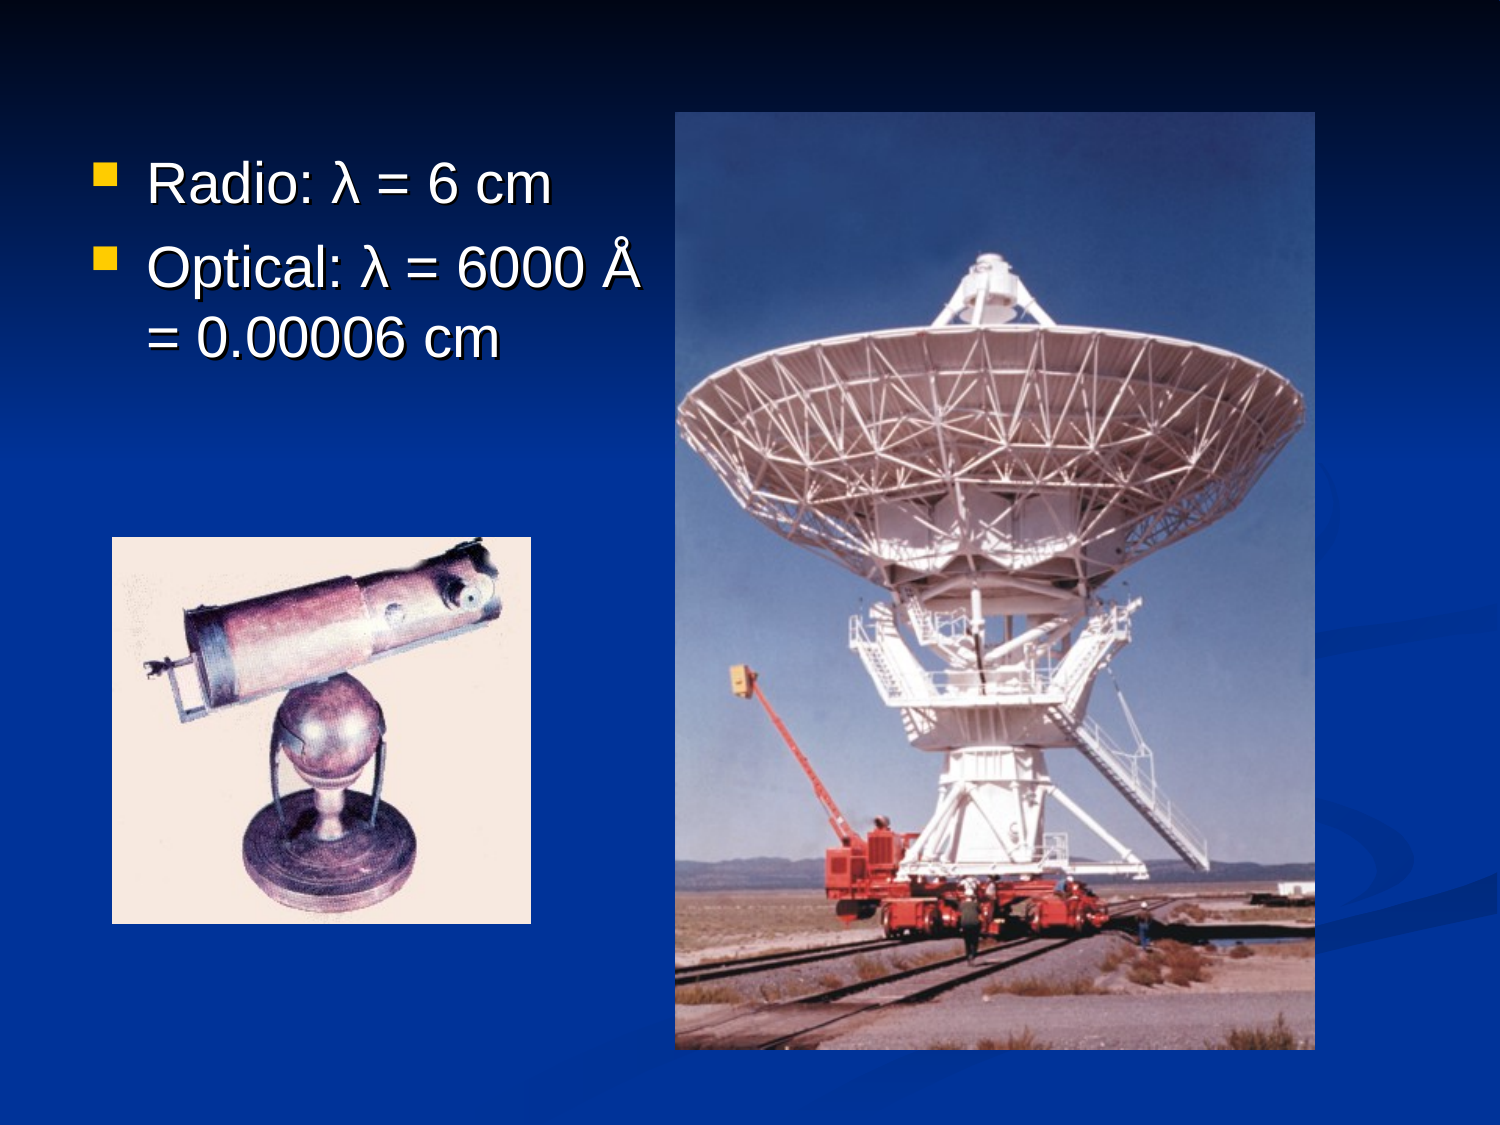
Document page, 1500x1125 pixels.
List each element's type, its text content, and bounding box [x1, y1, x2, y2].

picture [675, 112, 1315, 1051]
picture [112, 537, 531, 924]
list Radio: λ = 6 cm Optical: λ = 6000 Å = 0.00006 cm [75, 137, 663, 1005]
